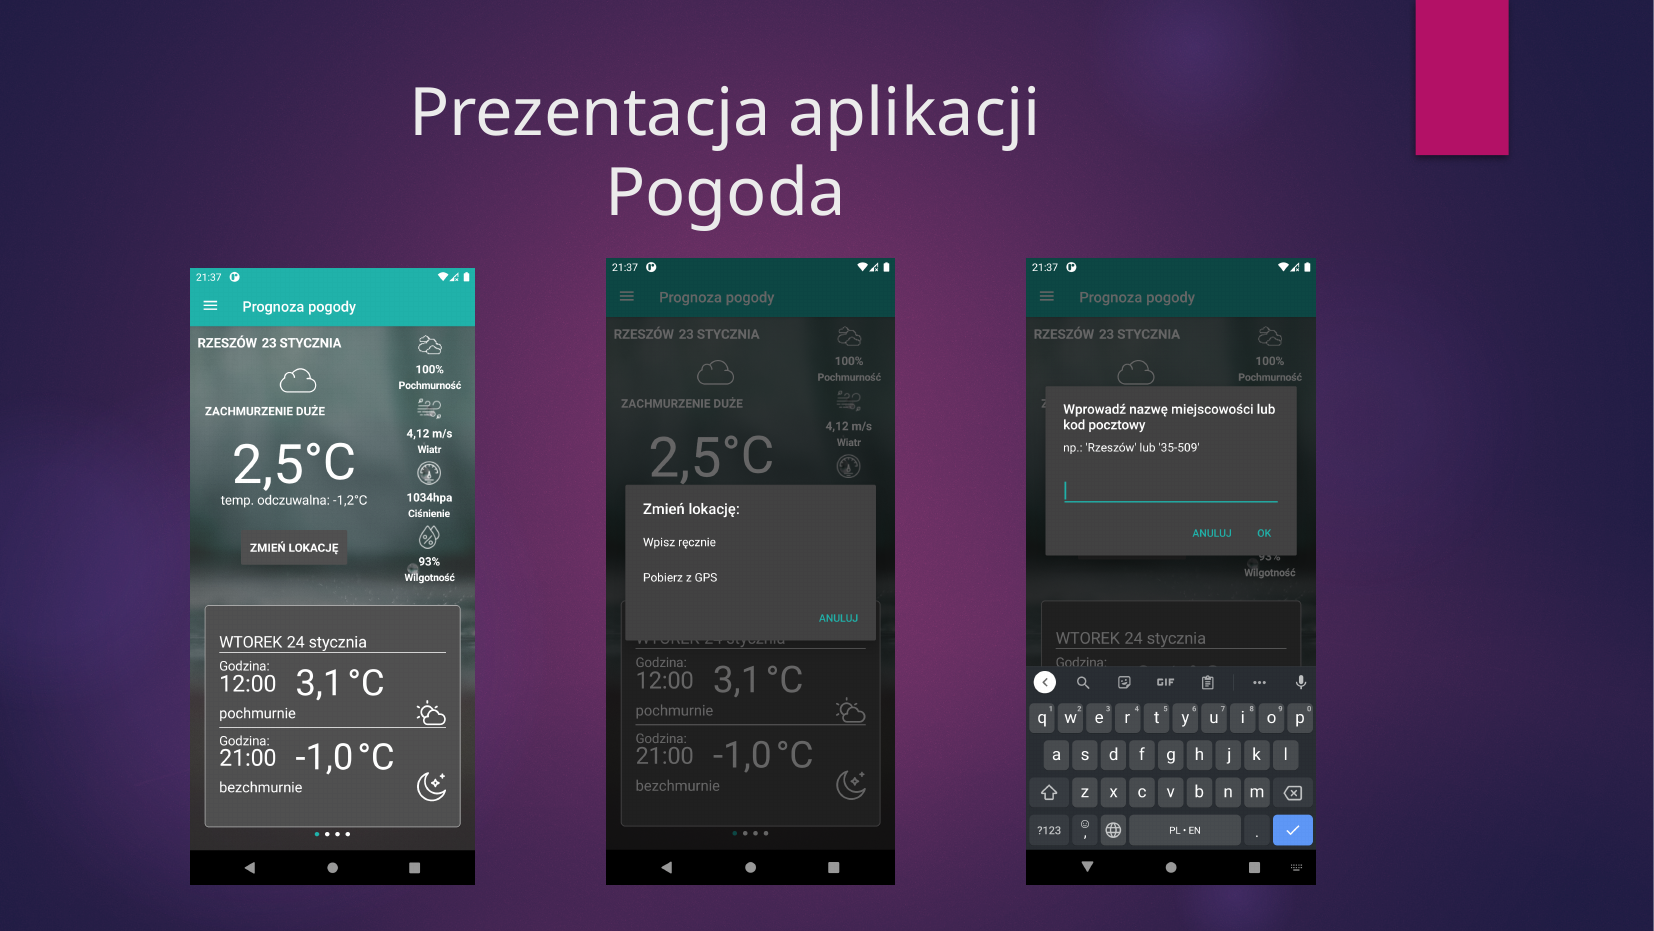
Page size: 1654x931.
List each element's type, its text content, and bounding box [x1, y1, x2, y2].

title Prezentacja aplikacji Pogoda [87, 61, 1364, 252]
picture [0, 0, 1654, 931]
